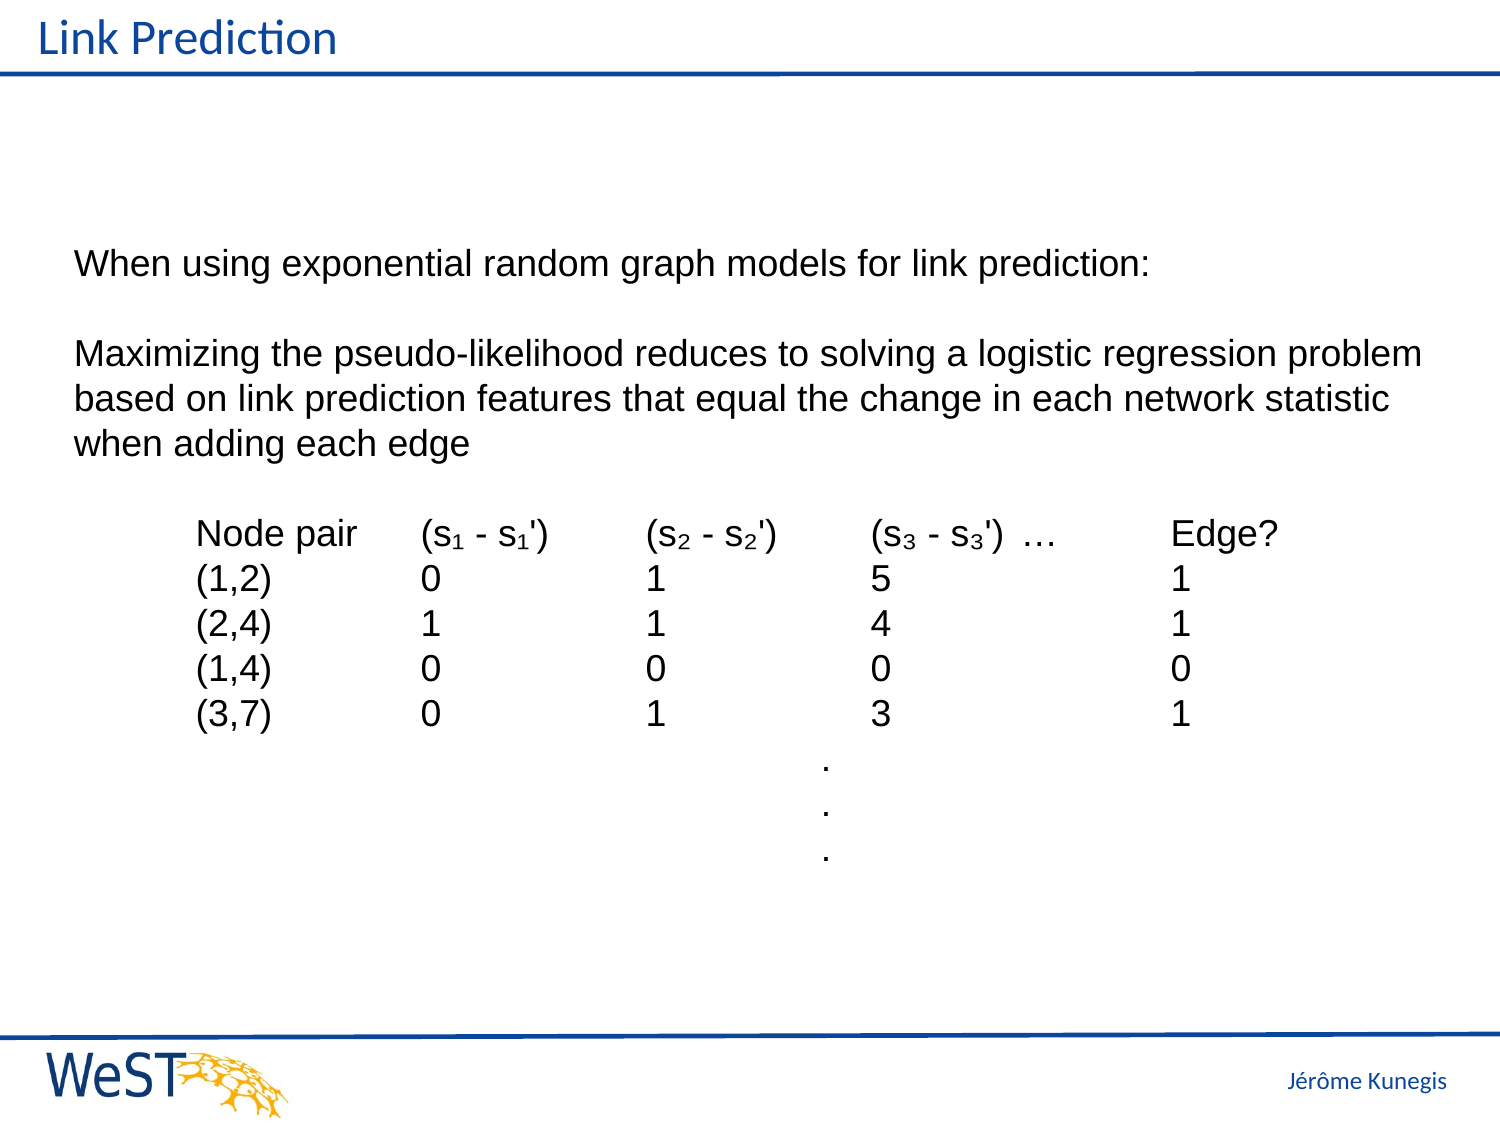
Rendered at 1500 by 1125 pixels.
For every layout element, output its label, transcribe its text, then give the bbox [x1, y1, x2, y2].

text_box Link Prediction [23, 0, 1418, 86]
text_box When using exponential random graph models for link prediction: Maximizing the pseudo-likelihood reduces to solving a logistic regression problem based on link prediction features that equal the change in each network statistic when adding each edge Node pair (s₁ - s₁') (s₂ - s₂') (s₃ - s₃') … Edge? (1,2) 0 1 5 1 (2,4) 1 1 4 1 (1,4) 0 0 0 0 (3,7) 0 1 3 1 . . . [59, 231, 1477, 877]
picture [41, 1046, 302, 1118]
